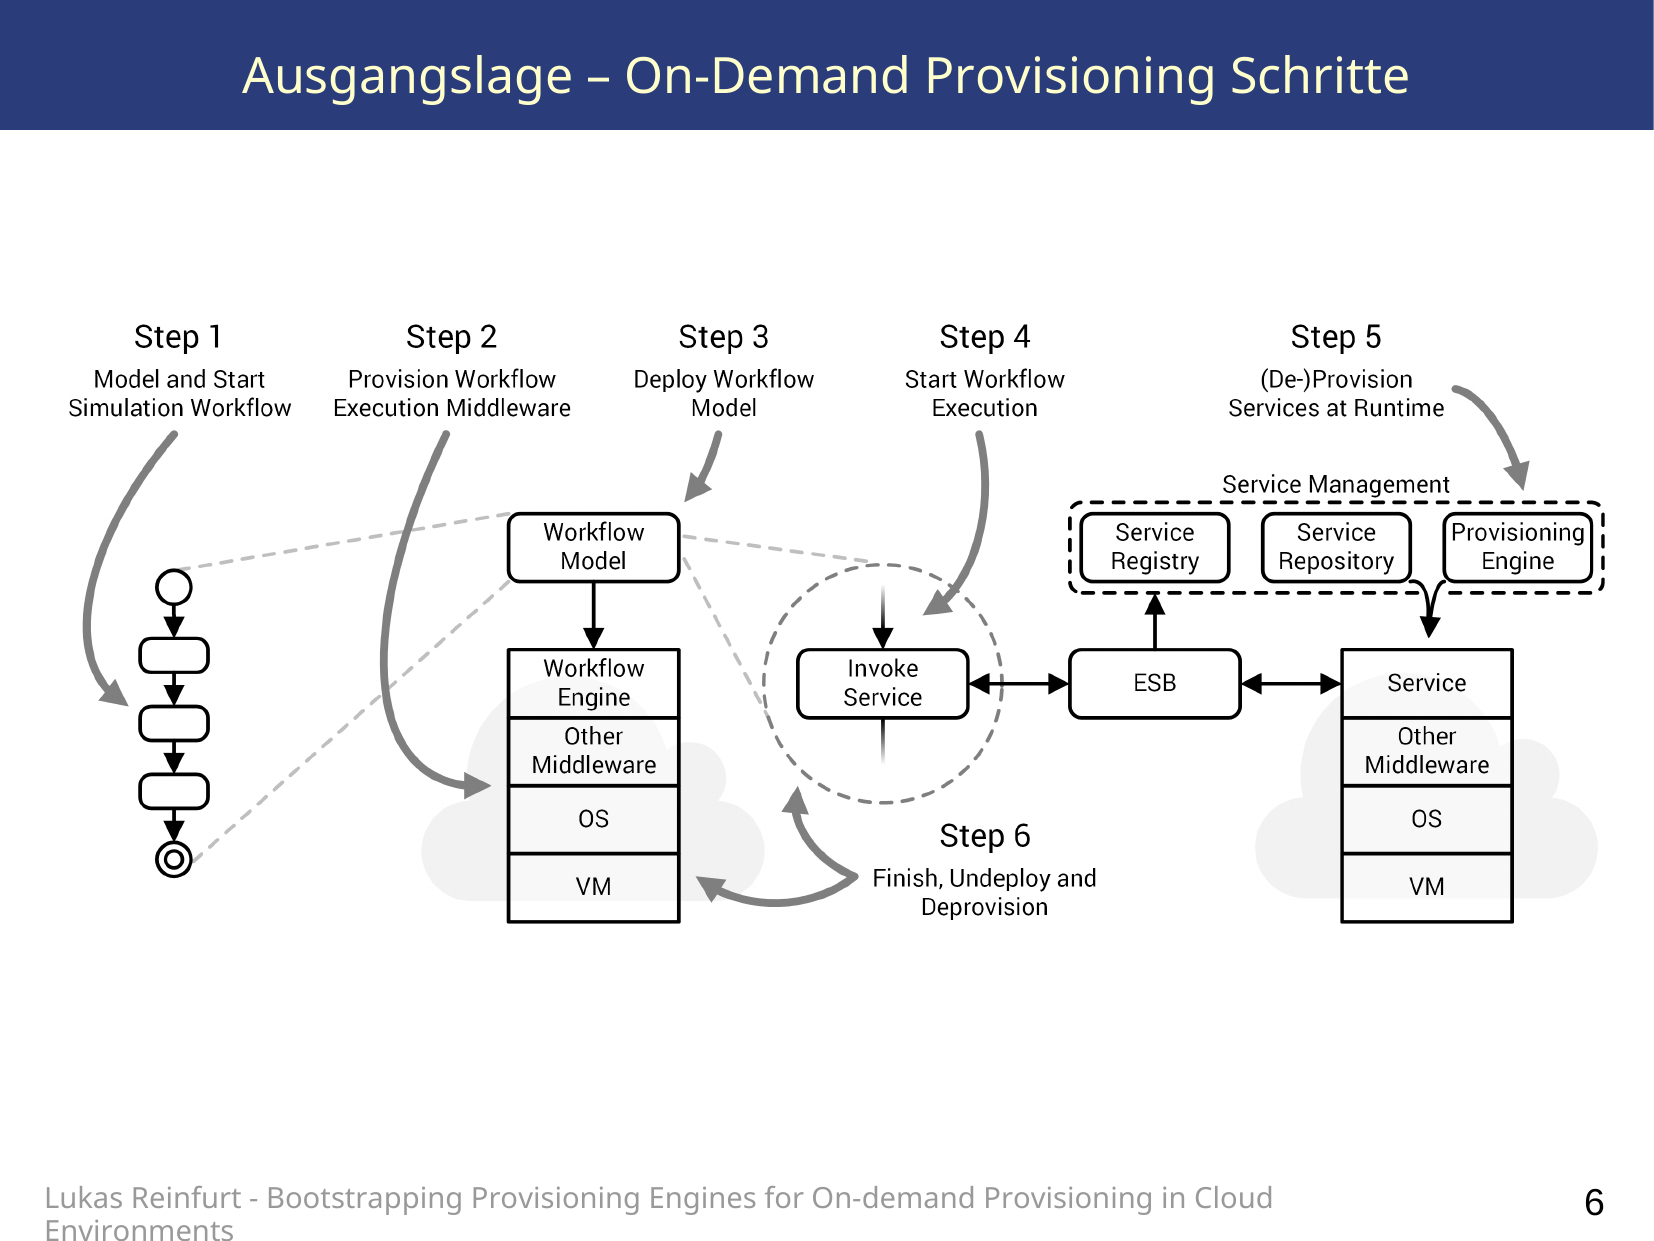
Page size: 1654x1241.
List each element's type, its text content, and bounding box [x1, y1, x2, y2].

title Ausgangslage – On-Demand Provisioning Schritte [47, 23, 1607, 119]
picture [47, 305, 1616, 935]
